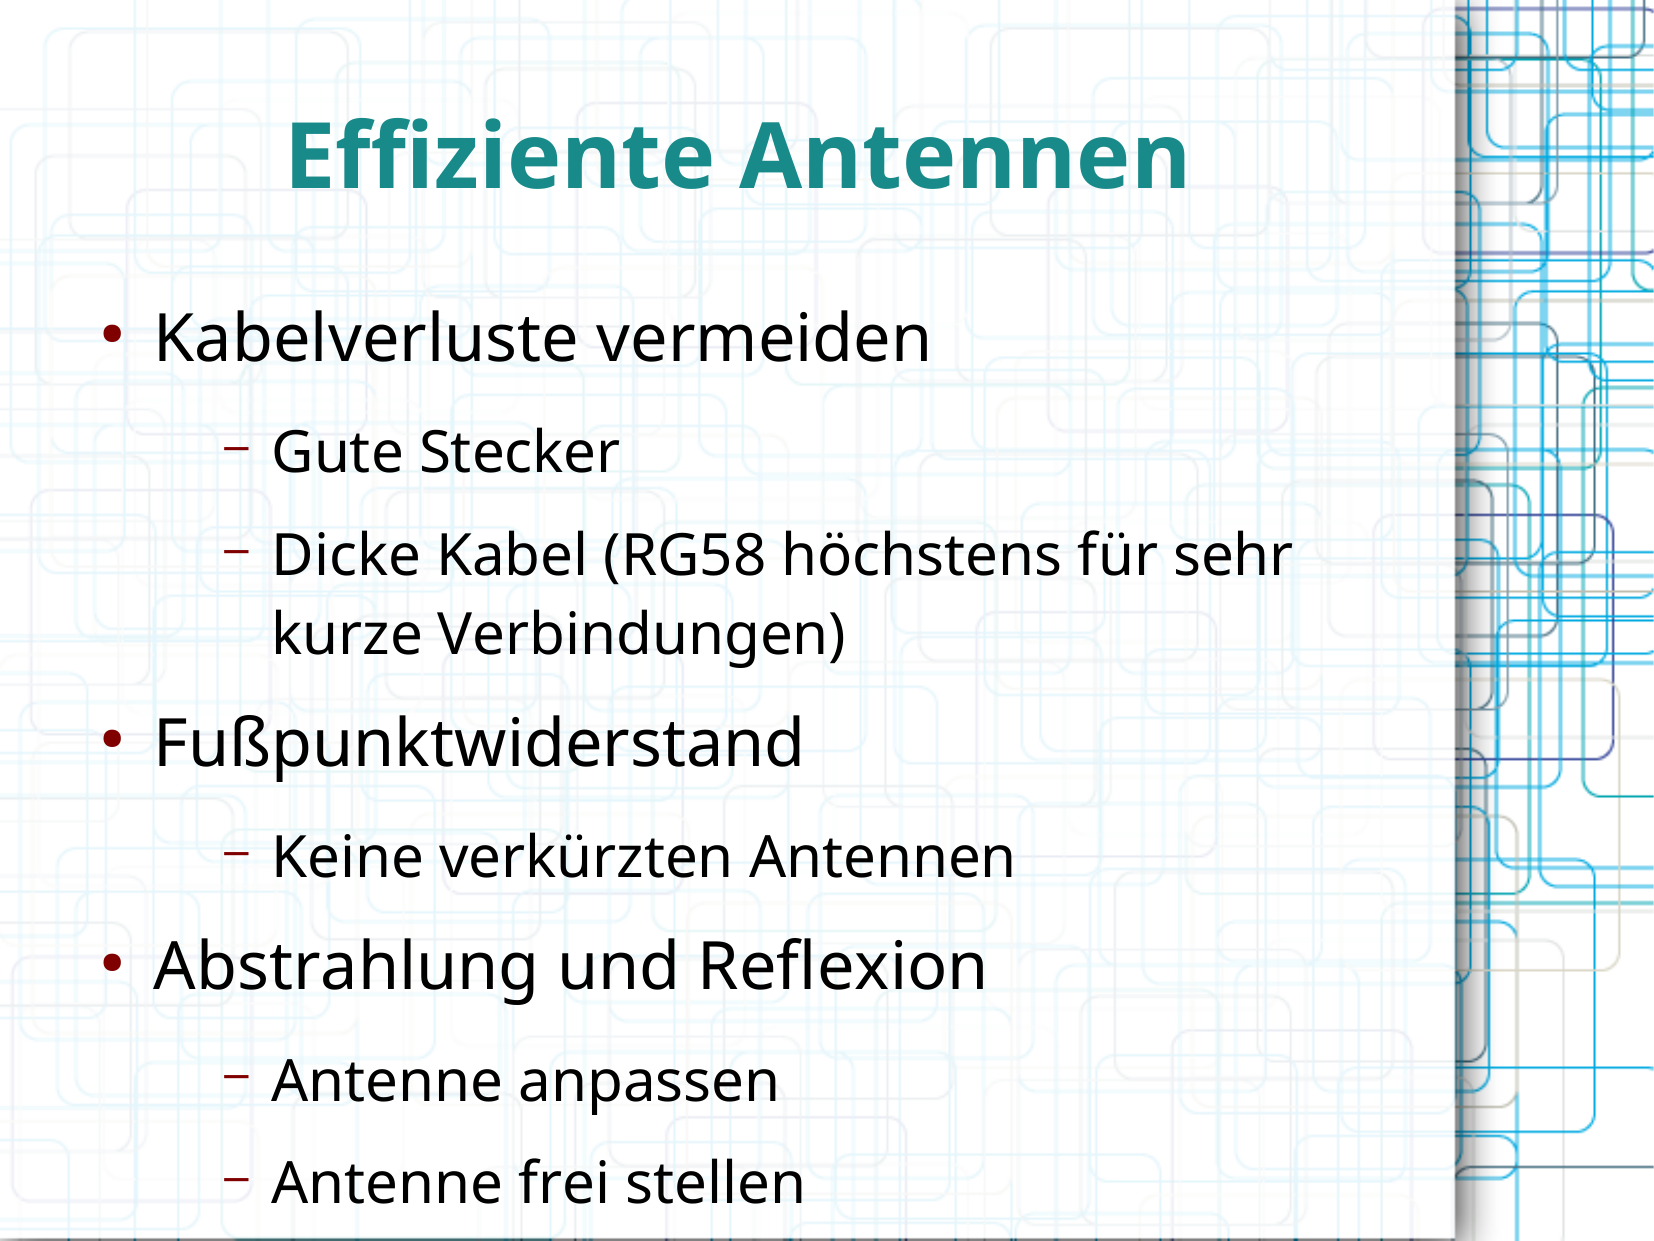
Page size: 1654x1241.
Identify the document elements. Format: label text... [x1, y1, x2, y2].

list Kabelverluste vermeiden Gute Stecker Dicke Kabel (RG58 höchstens für sehr kurze Verbindungen) Fußpunktwiderstand Keine verkürzten Antennen Abstrahlung und Reflexion Antenne anpassen Antenne frei stellen [82, 290, 1453, 1089]
title Effiziente Antennen [59, 49, 1418, 257]
picture [0, 0, 1654, 1241]
